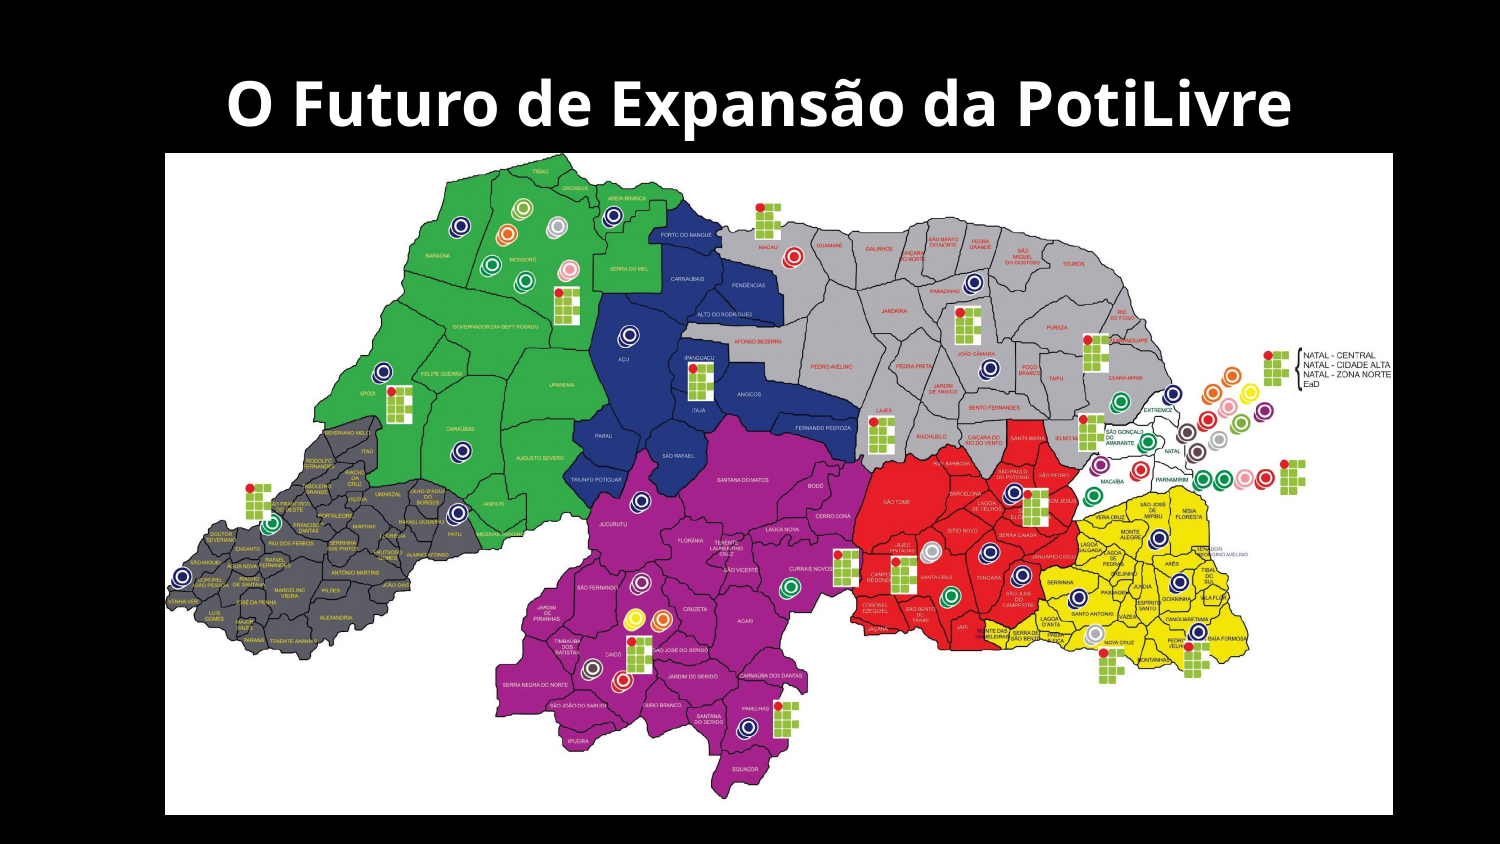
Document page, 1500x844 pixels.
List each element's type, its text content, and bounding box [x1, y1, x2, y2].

text_box O Futuro de Expansão da PotiLivre [12, 0, 1492, 205]
picture [0, 0, 1500, 844]
